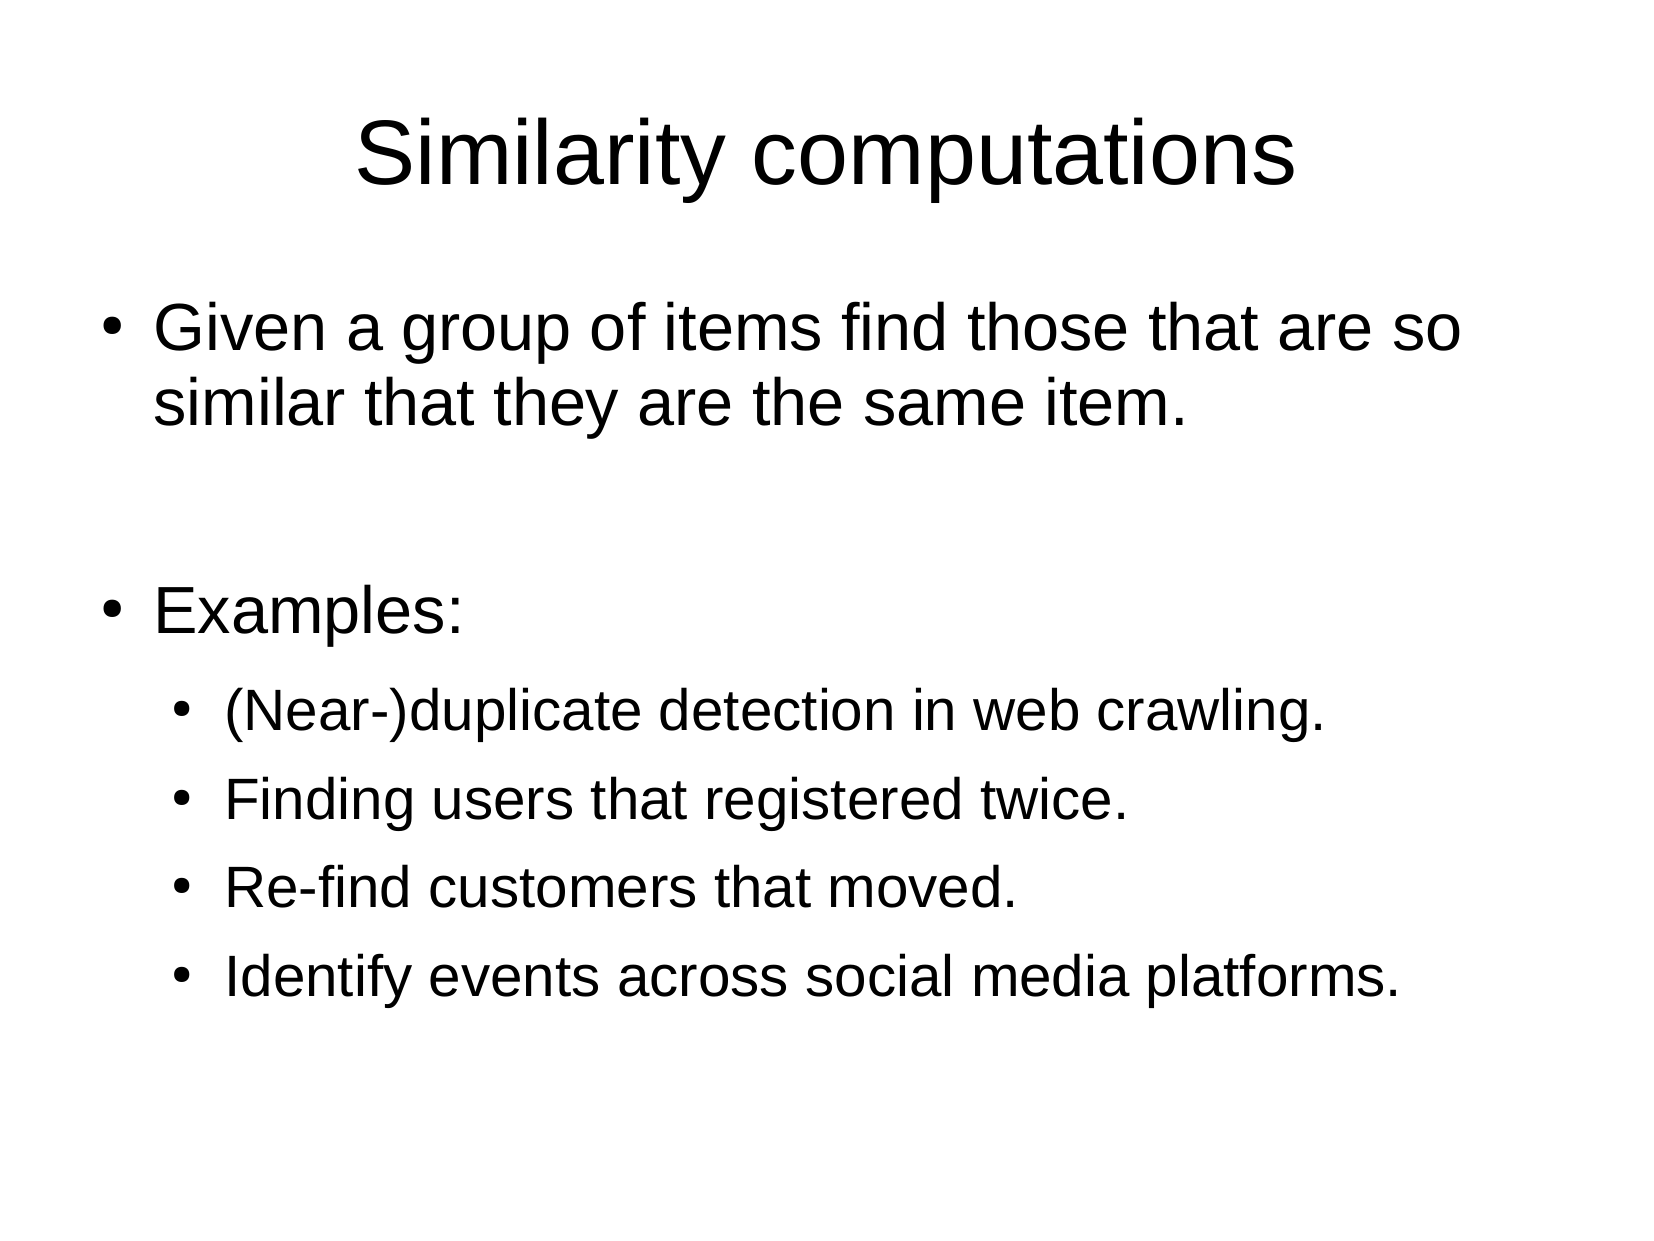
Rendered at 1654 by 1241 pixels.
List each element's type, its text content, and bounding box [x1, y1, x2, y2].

title Similarity computations [82, 56, 1571, 250]
list Given a group of items find those that are so similar that they are the same item. Examples: (Near-)duplicate detection in web crawling. Finding users that registered twice. Re-find customers that moved. Identify events across social media platforms. [82, 290, 1571, 1109]
